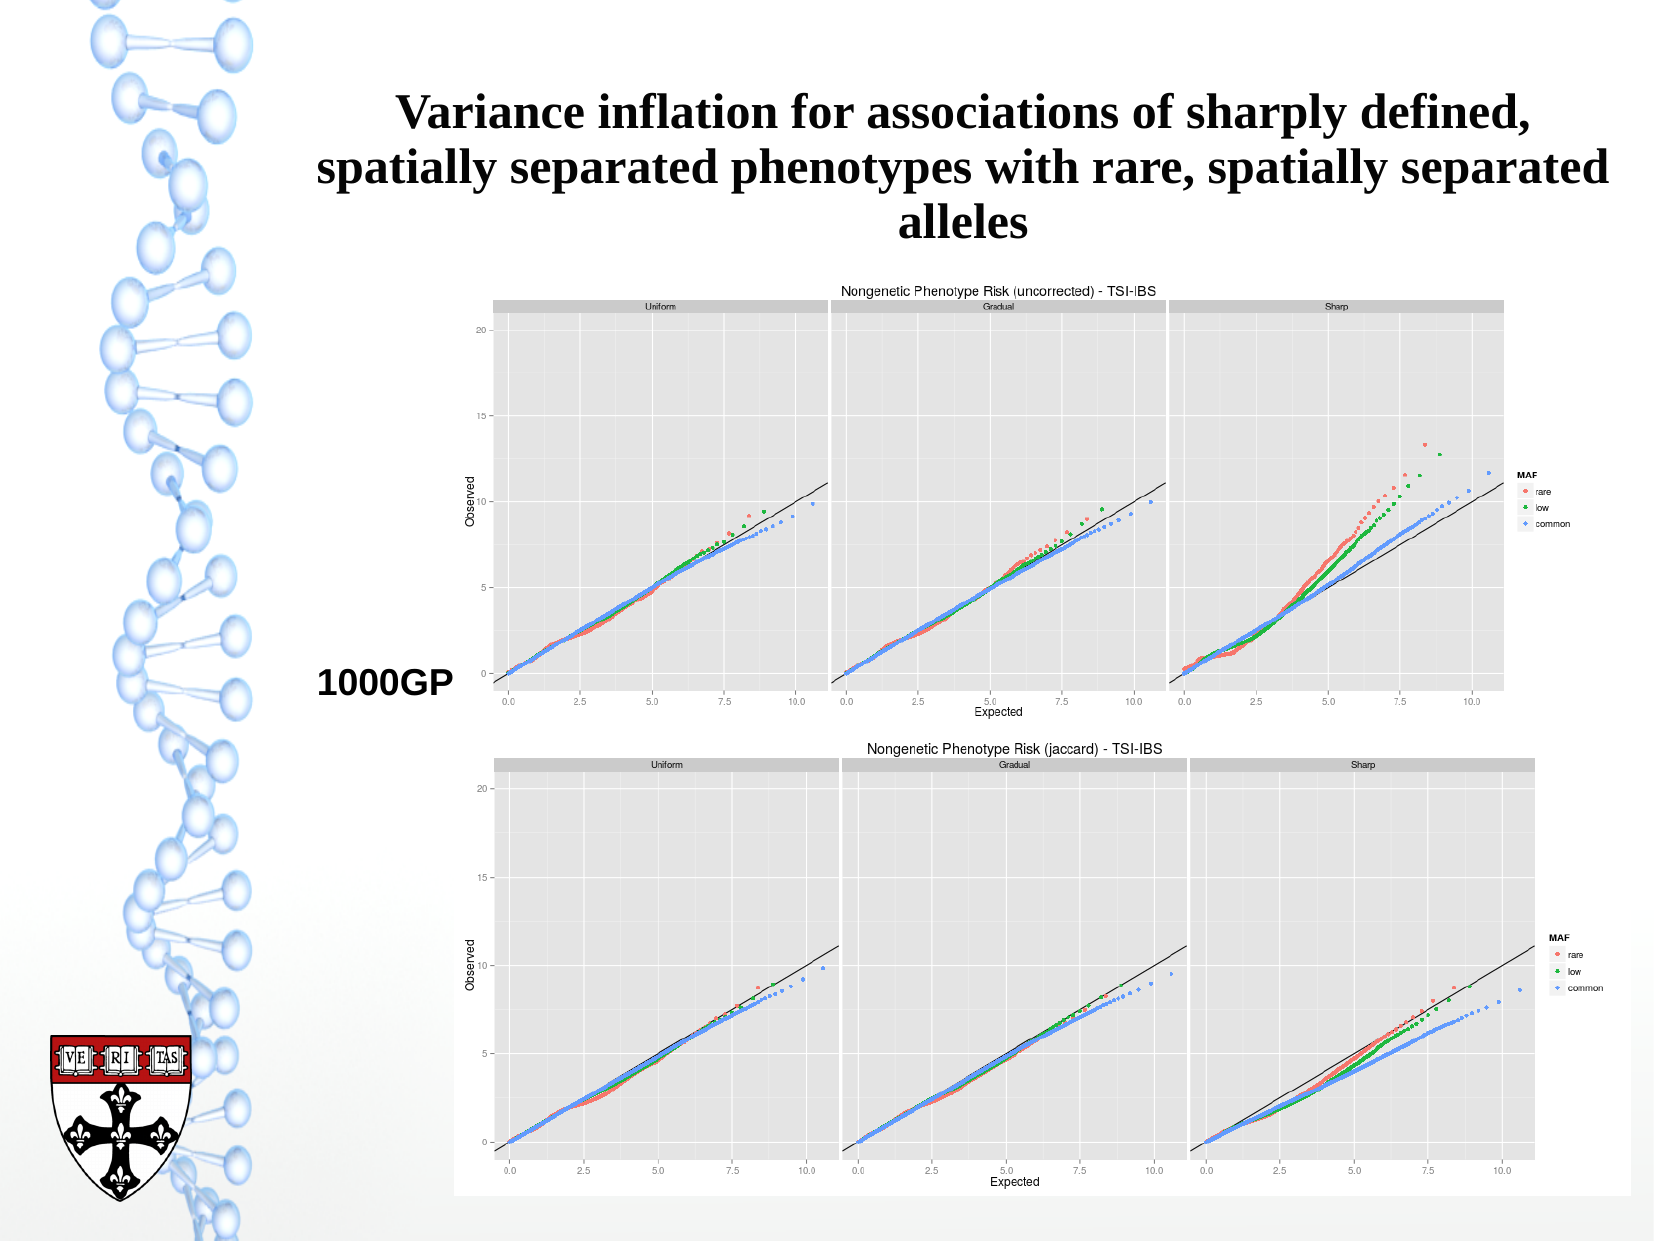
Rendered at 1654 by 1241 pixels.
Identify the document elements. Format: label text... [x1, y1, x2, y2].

text_box 1000GP [302, 653, 454, 711]
picture [0, 0, 1654, 1241]
title Variance inflation for associations of sharply defined, spatially separated phenotypes with rare, spatially separated alleles [300, 82, 1626, 251]
